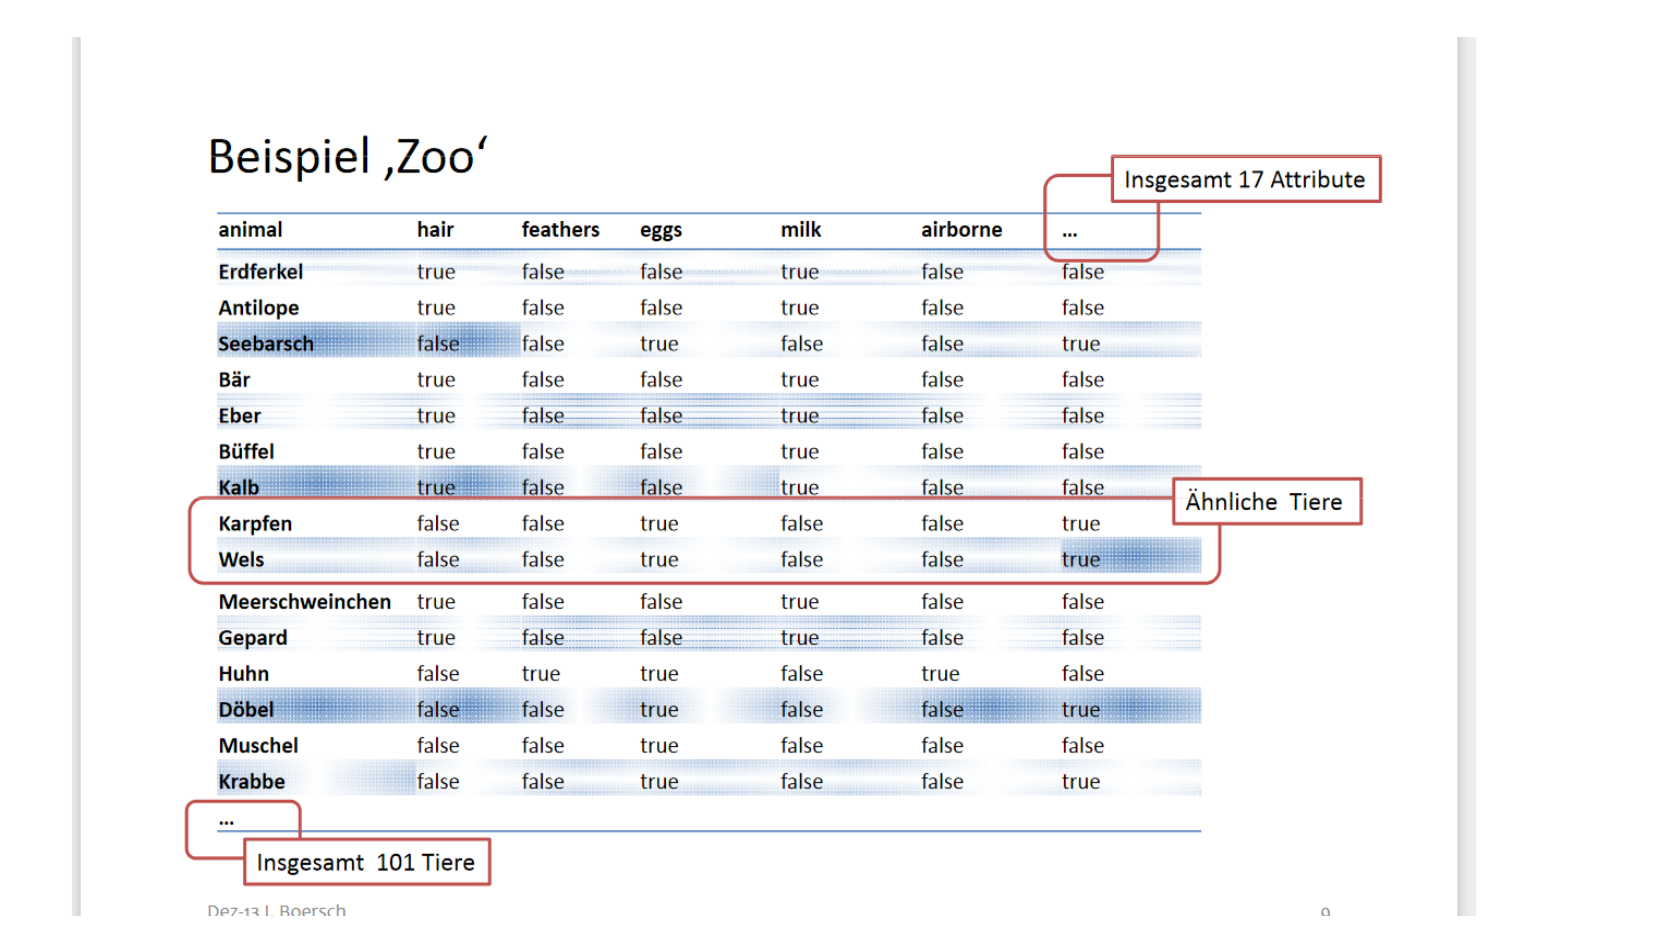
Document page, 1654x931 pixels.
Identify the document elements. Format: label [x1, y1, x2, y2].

picture [71, 37, 1477, 916]
